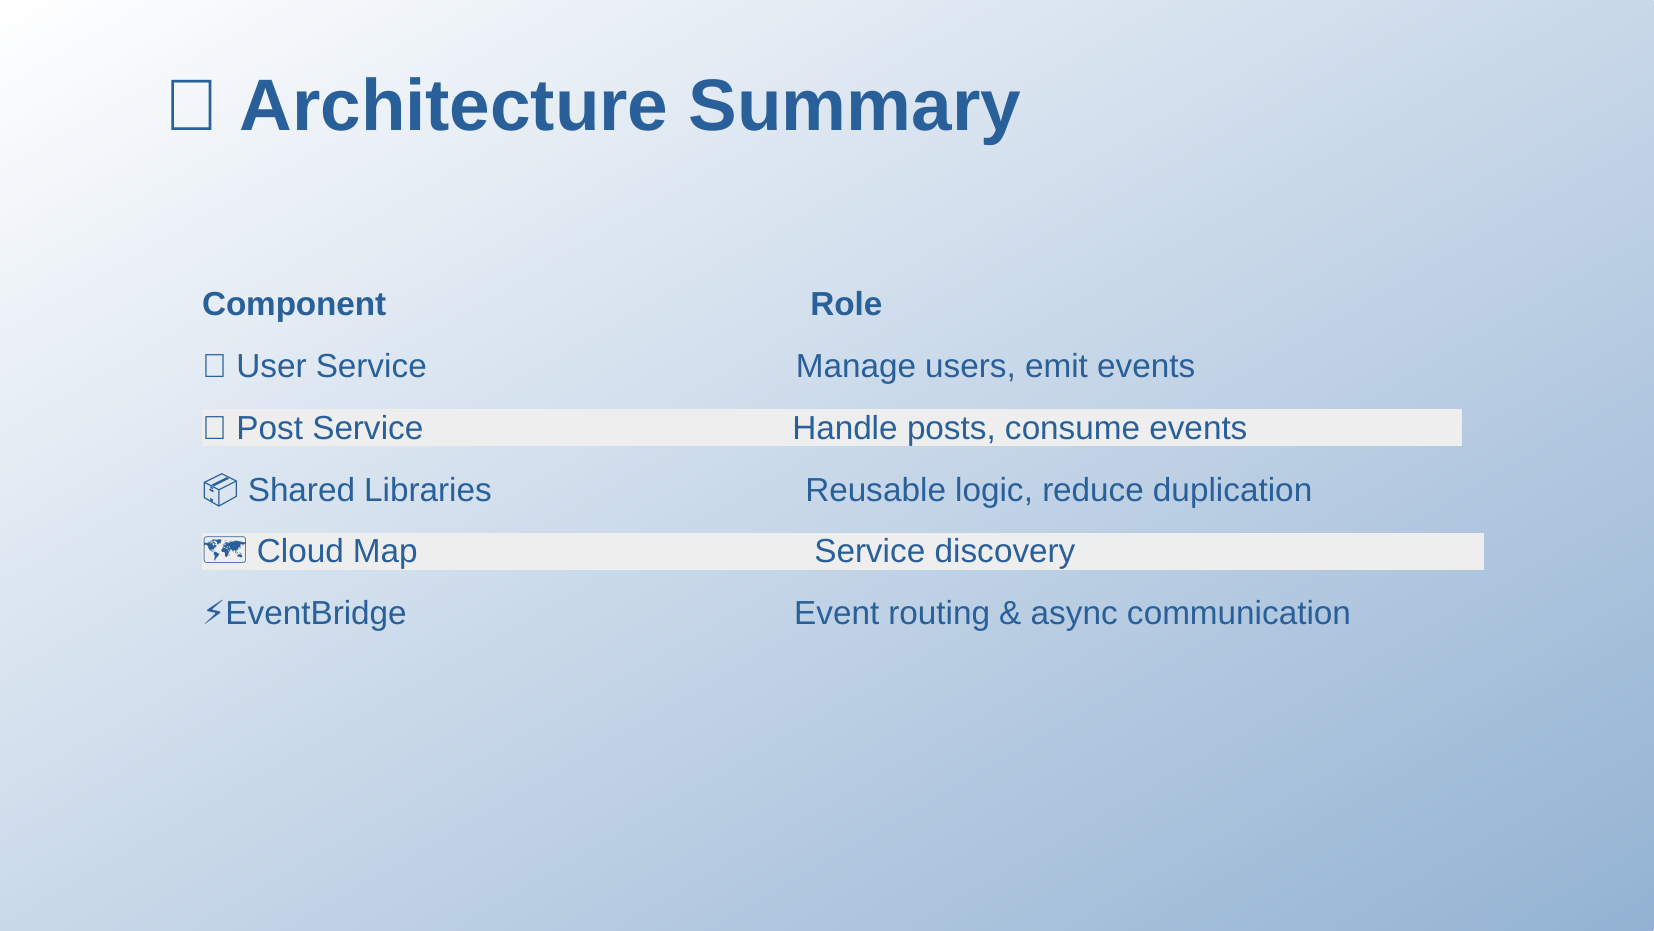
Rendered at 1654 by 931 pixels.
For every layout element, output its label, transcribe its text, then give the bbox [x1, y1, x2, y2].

text_box 🧩 Architecture Summary [149, 57, 1613, 189]
text_box Component Role 👤 User Service Manage users, emit events 📝 Post Service Handle posts, consume events 📦 Shared Libraries Reusable logic, reduce duplication 🗺️ Cloud Map Service discovery ⚡EventBridge Event routing & async communication [187, 278, 1500, 750]
